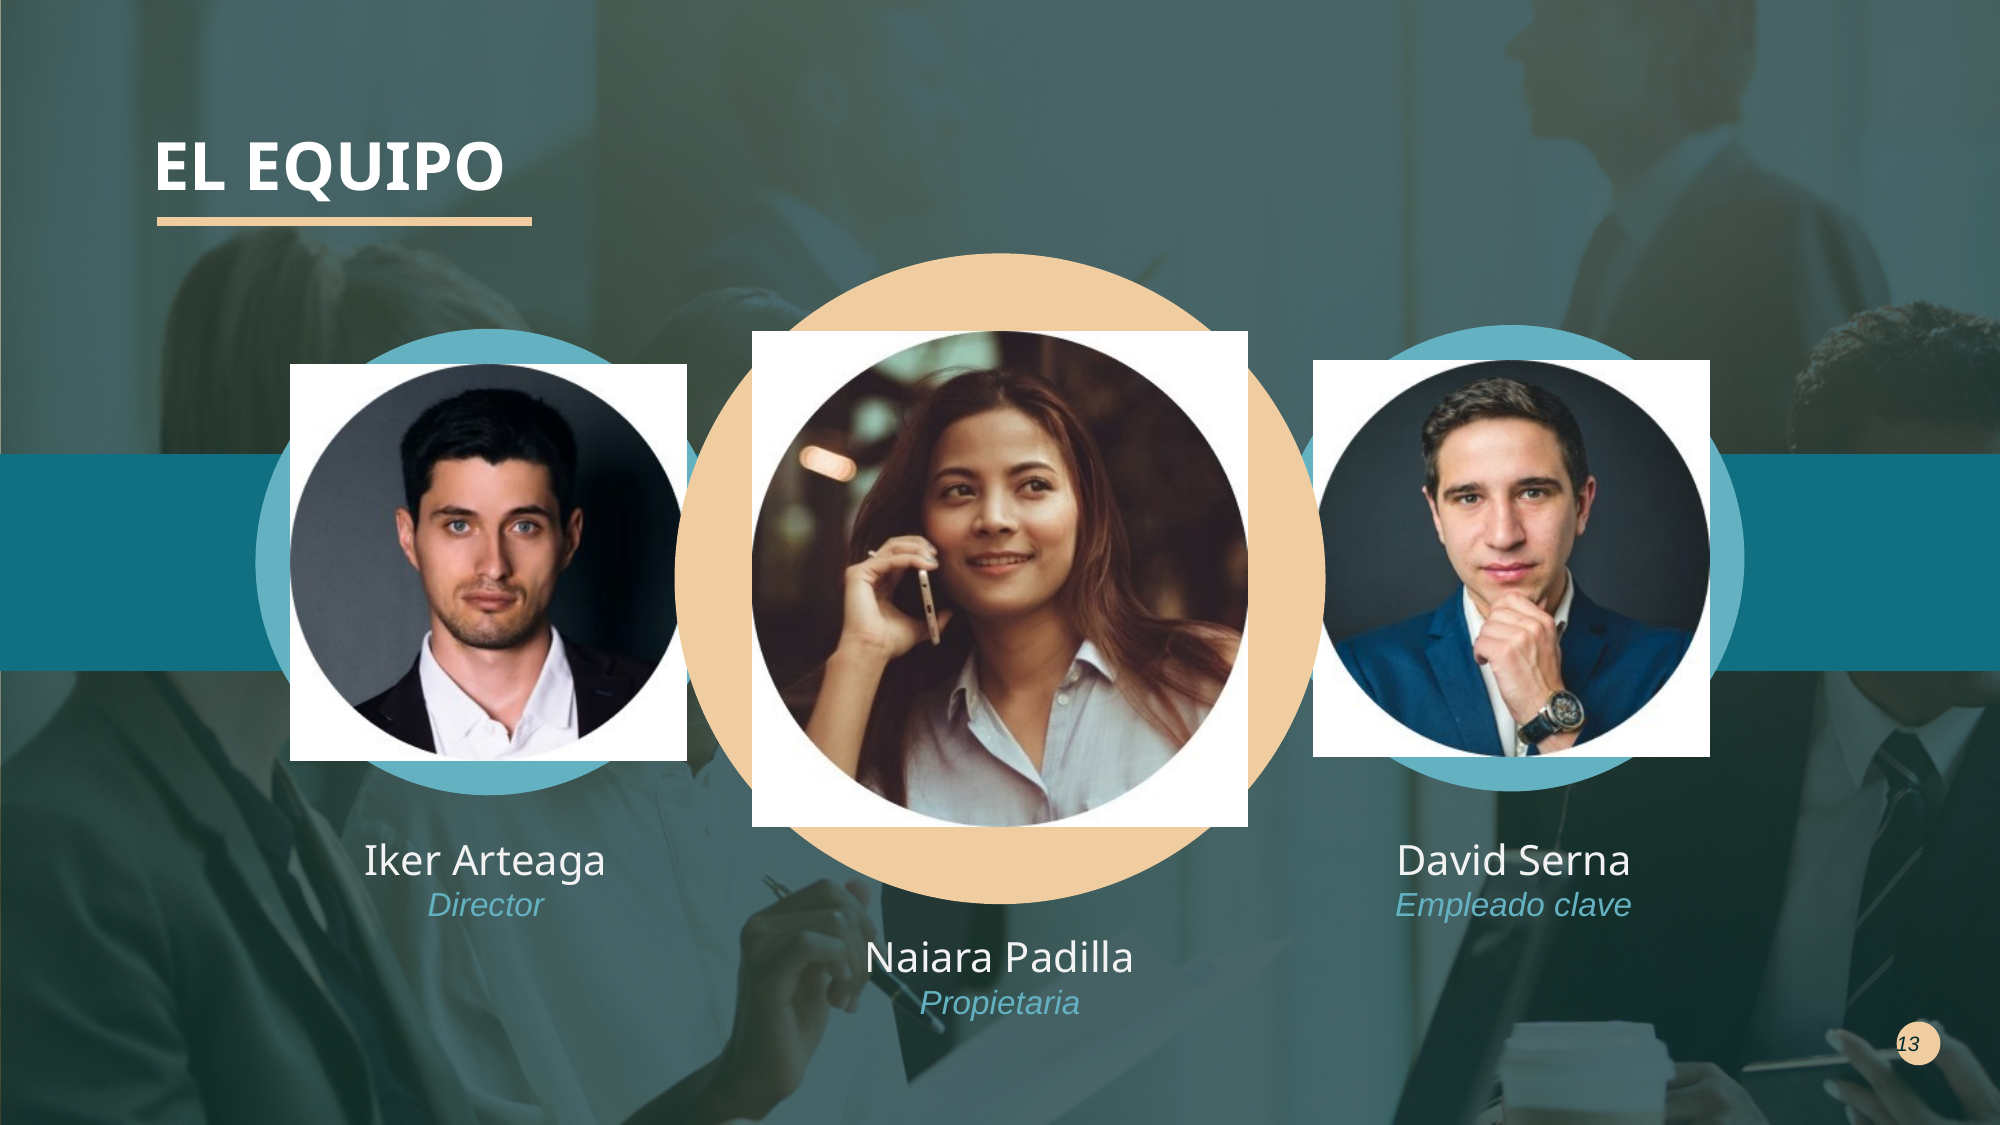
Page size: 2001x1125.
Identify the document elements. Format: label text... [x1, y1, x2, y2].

list Iker Arteaga Director [264, 825, 708, 947]
list Naiara Padilla Propietaria [778, 923, 1222, 1045]
text_box 8 [1881, 1012, 1940, 1073]
picture [752, 331, 1248, 827]
picture [1313, 360, 1710, 757]
title EL EQUIPO [137, 59, 1863, 278]
list David Serna Empleado clave [1292, 825, 1736, 947]
picture [290, 364, 687, 761]
text_box [0, 0, 2000, 1125]
